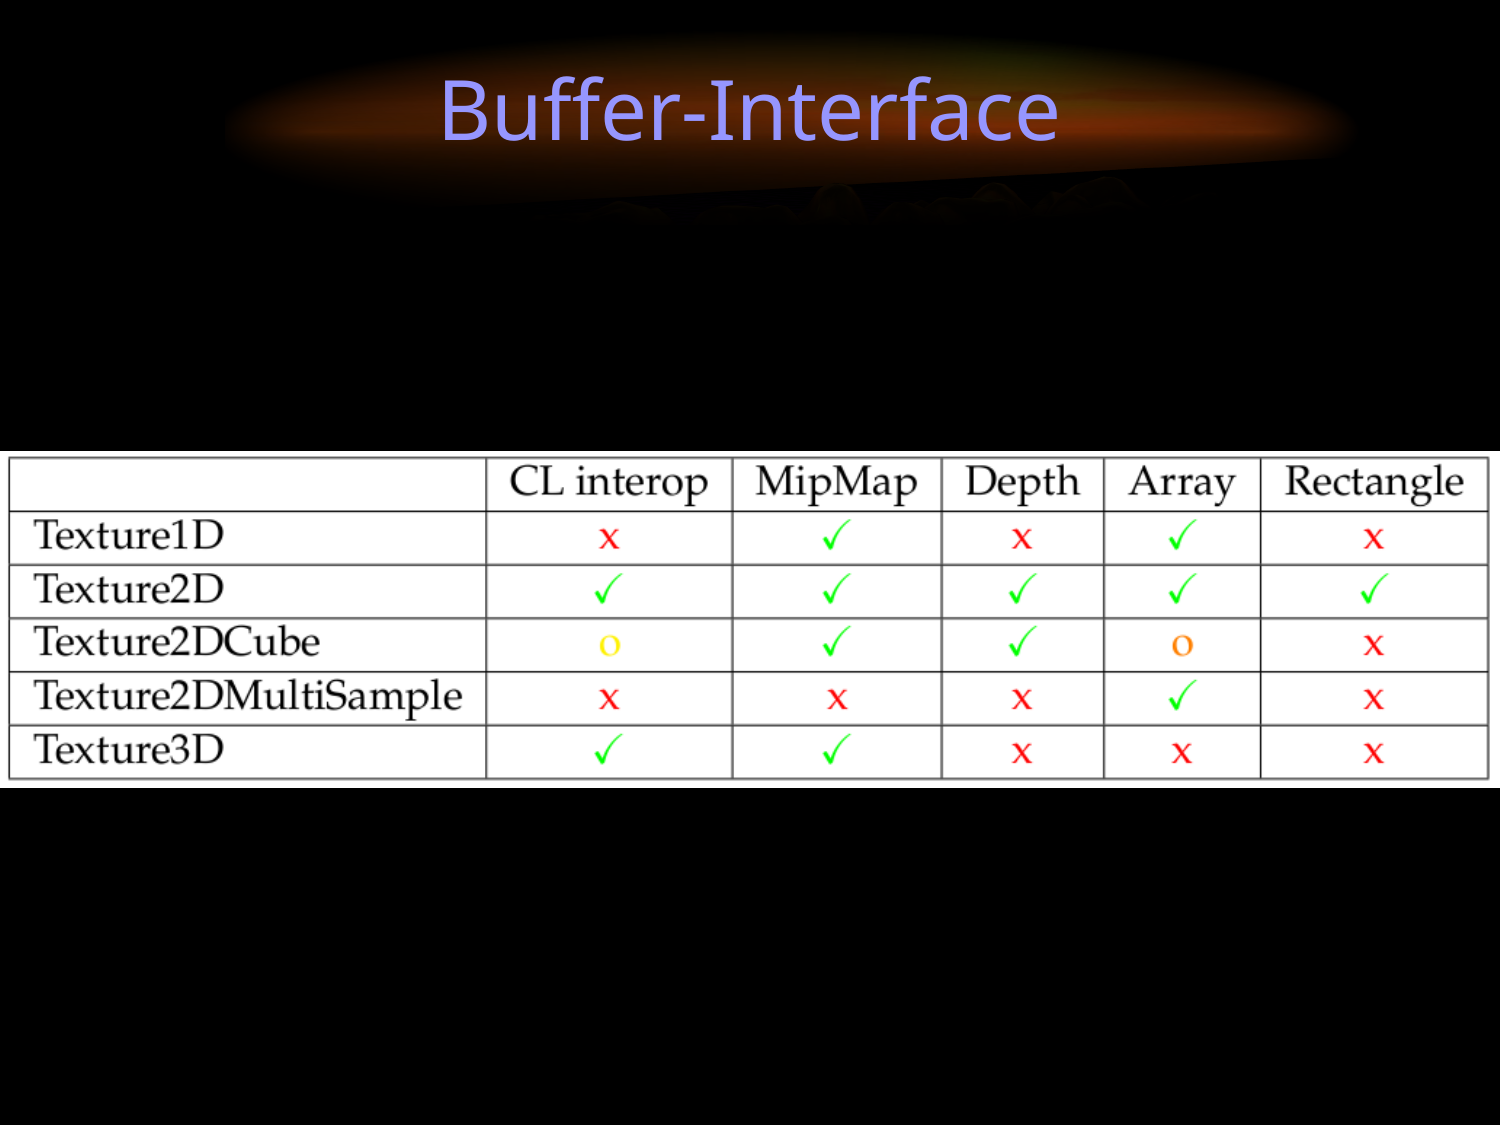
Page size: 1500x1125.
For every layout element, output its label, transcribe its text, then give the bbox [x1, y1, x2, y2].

text_box Buffer-Interface [75, 0, 1426, 216]
text_box [112, 0, 1463, 241]
picture [0, 451, 1500, 788]
